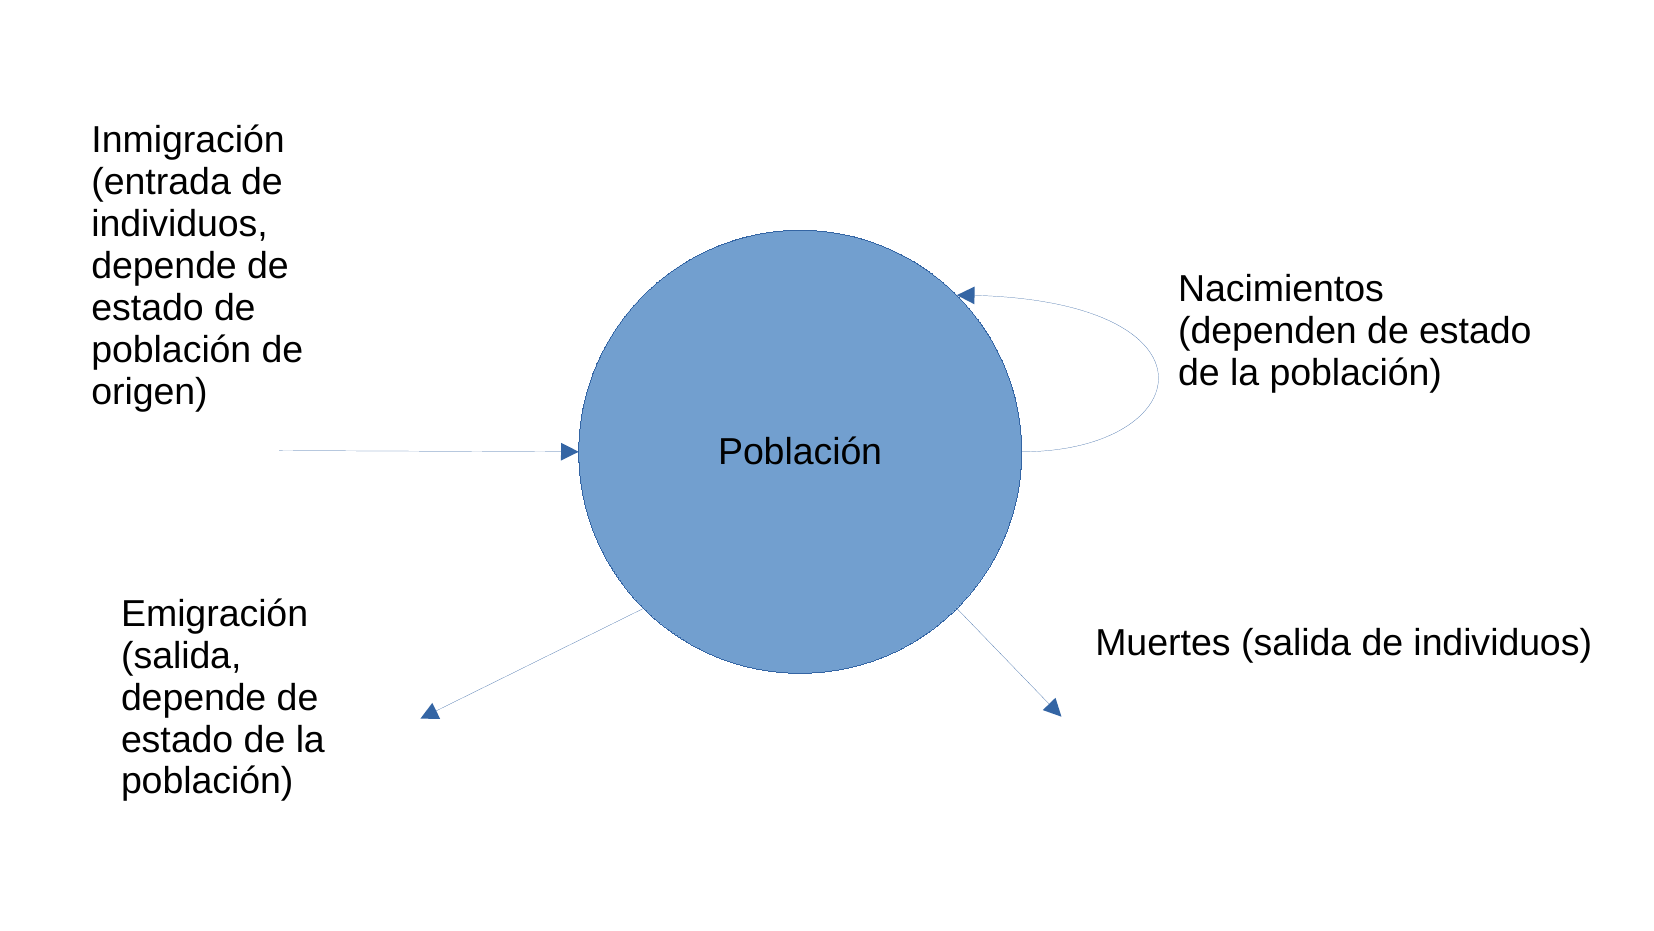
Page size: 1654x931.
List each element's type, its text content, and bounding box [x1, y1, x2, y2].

text_box Población [578, 230, 1022, 674]
text_box Nacimientos (dependen de estado de la población) [1163, 259, 1577, 401]
text_box Muertes (salida de individuos) [1080, 614, 1608, 671]
text_box Emigración (salida, depende de estado de la población) [106, 584, 373, 852]
text_box Inmigración (entrada de individuos, depende de estado de población de origen) [76, 110, 346, 420]
